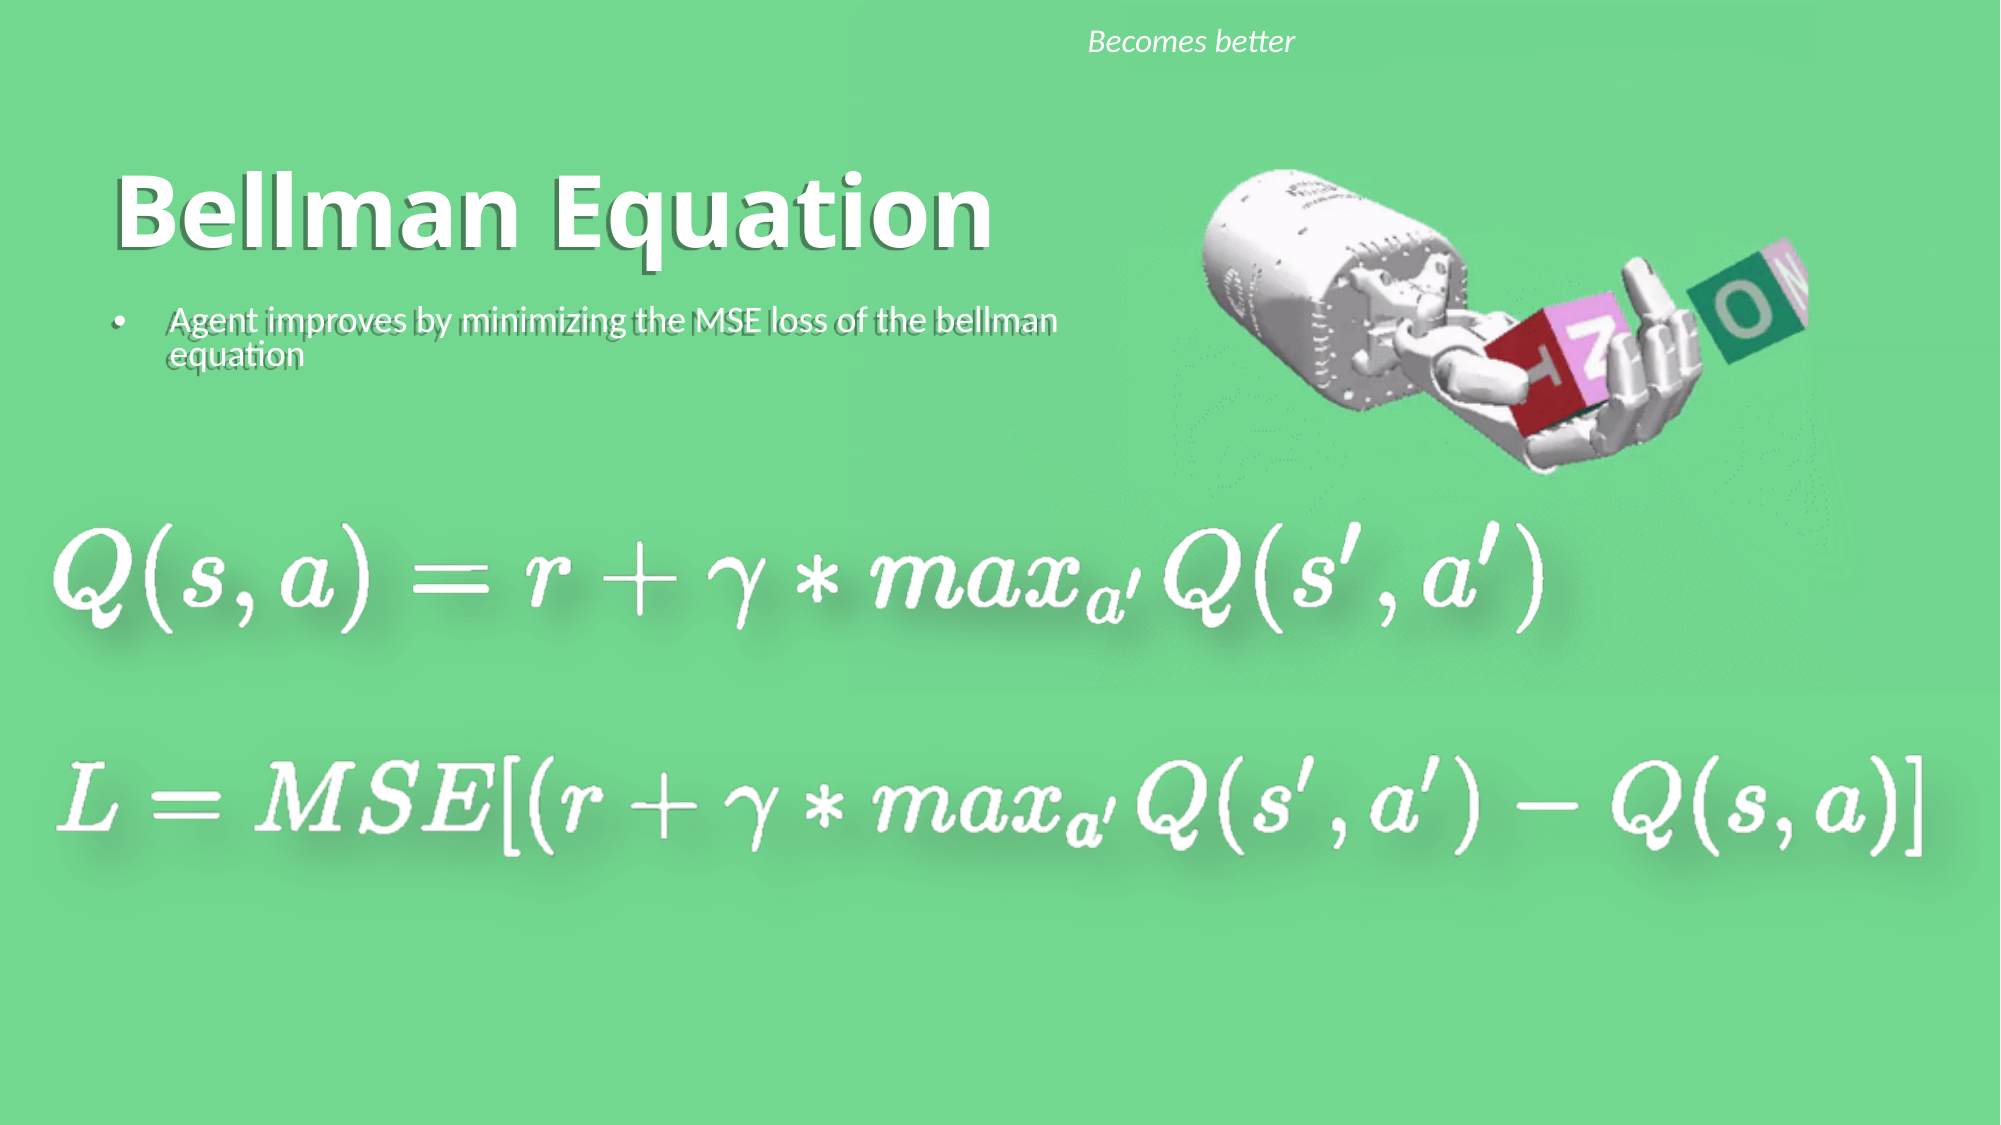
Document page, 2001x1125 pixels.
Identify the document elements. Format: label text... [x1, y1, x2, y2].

text_box Becomes better [1072, 21, 1975, 75]
picture [0, 0, 2000, 962]
text_box Agent improves by minimizing the MSE loss of the bellman equation [98, 298, 1105, 478]
text_box Bellman Equation [98, 142, 1105, 280]
